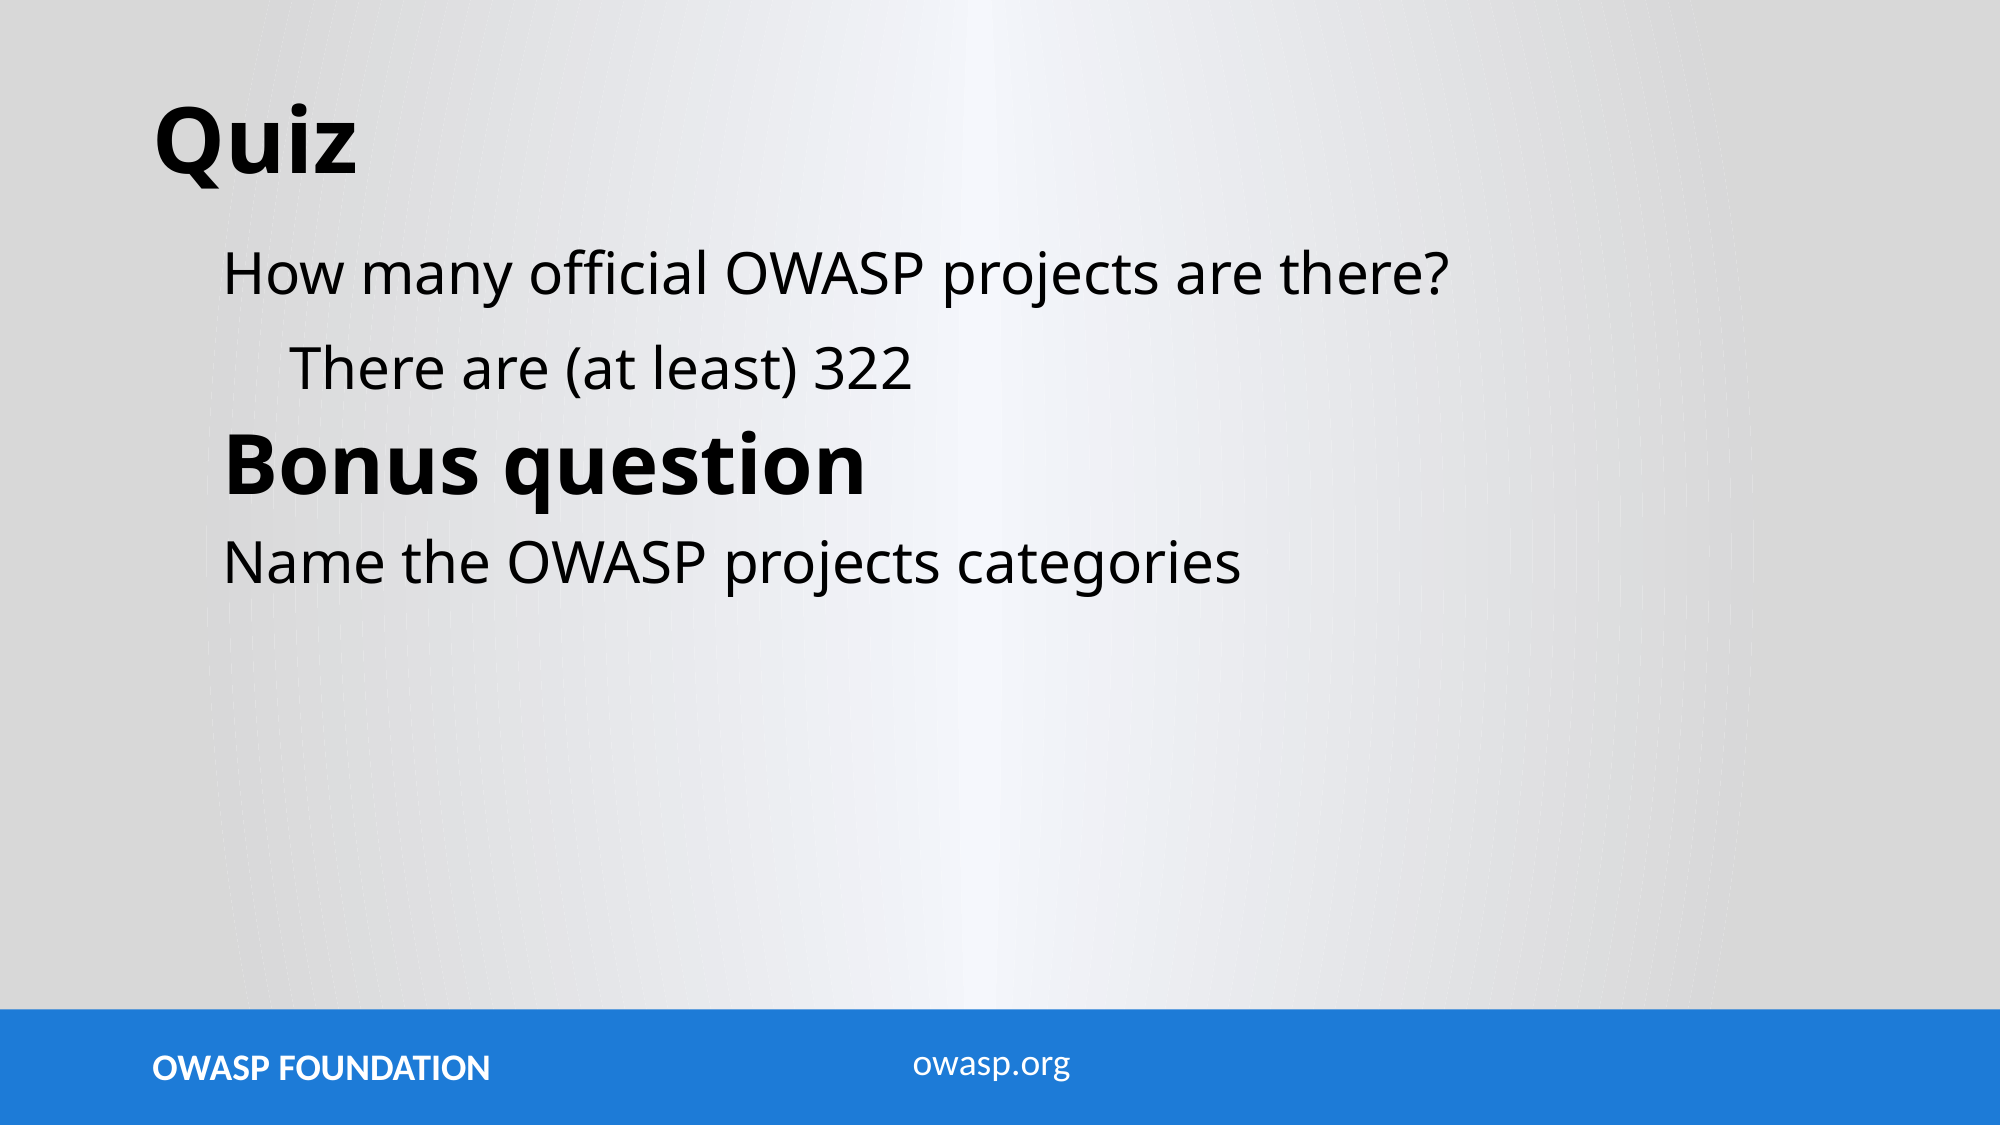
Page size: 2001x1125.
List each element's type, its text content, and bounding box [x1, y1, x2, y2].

list How many official OWASP projects are there? There are (at least) 322 Bonus question Name the OWASP projects categories [132, 237, 1858, 880]
title Quiz [137, 35, 1863, 253]
